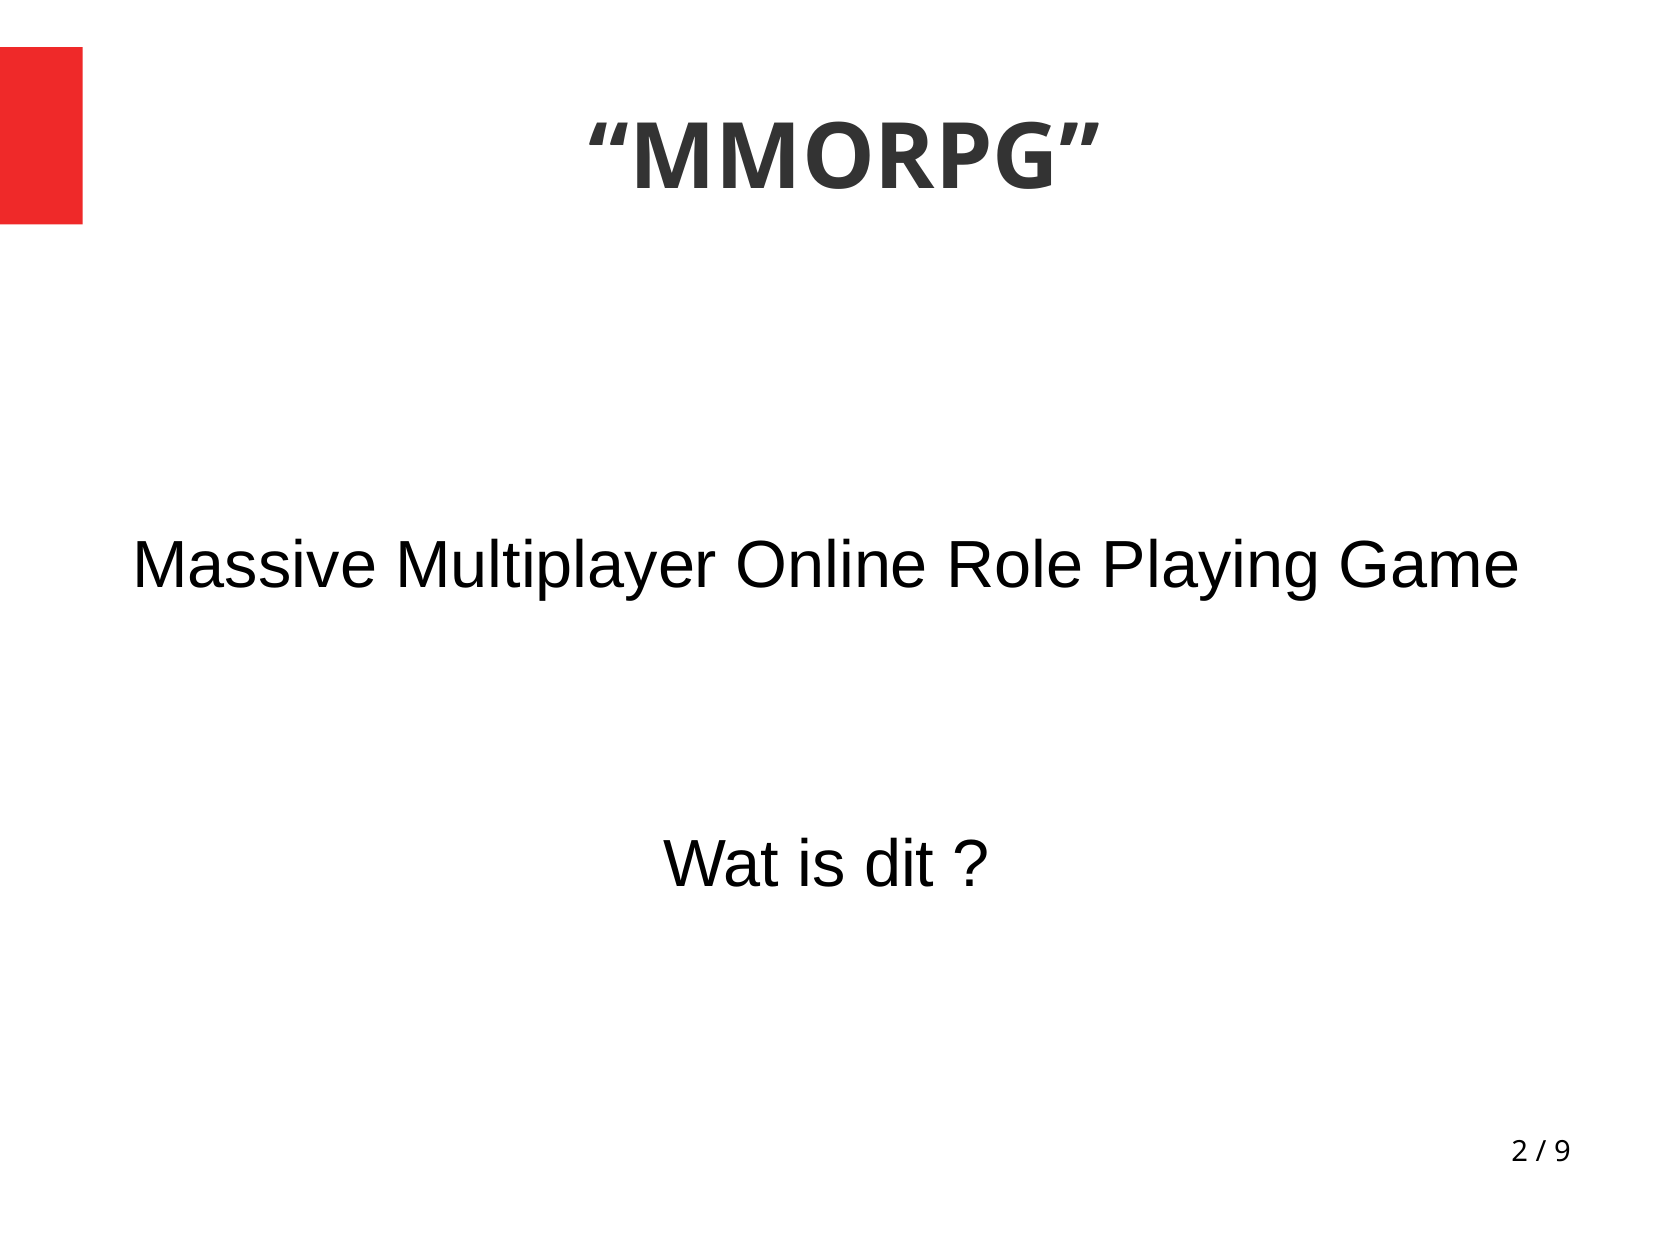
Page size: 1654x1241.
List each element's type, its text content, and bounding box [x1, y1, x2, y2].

subtitle Massive Multiplayer Online Role Playing Game Wat is dit ? [118, 354, 1536, 1074]
title “MMORPG” [118, 49, 1571, 257]
